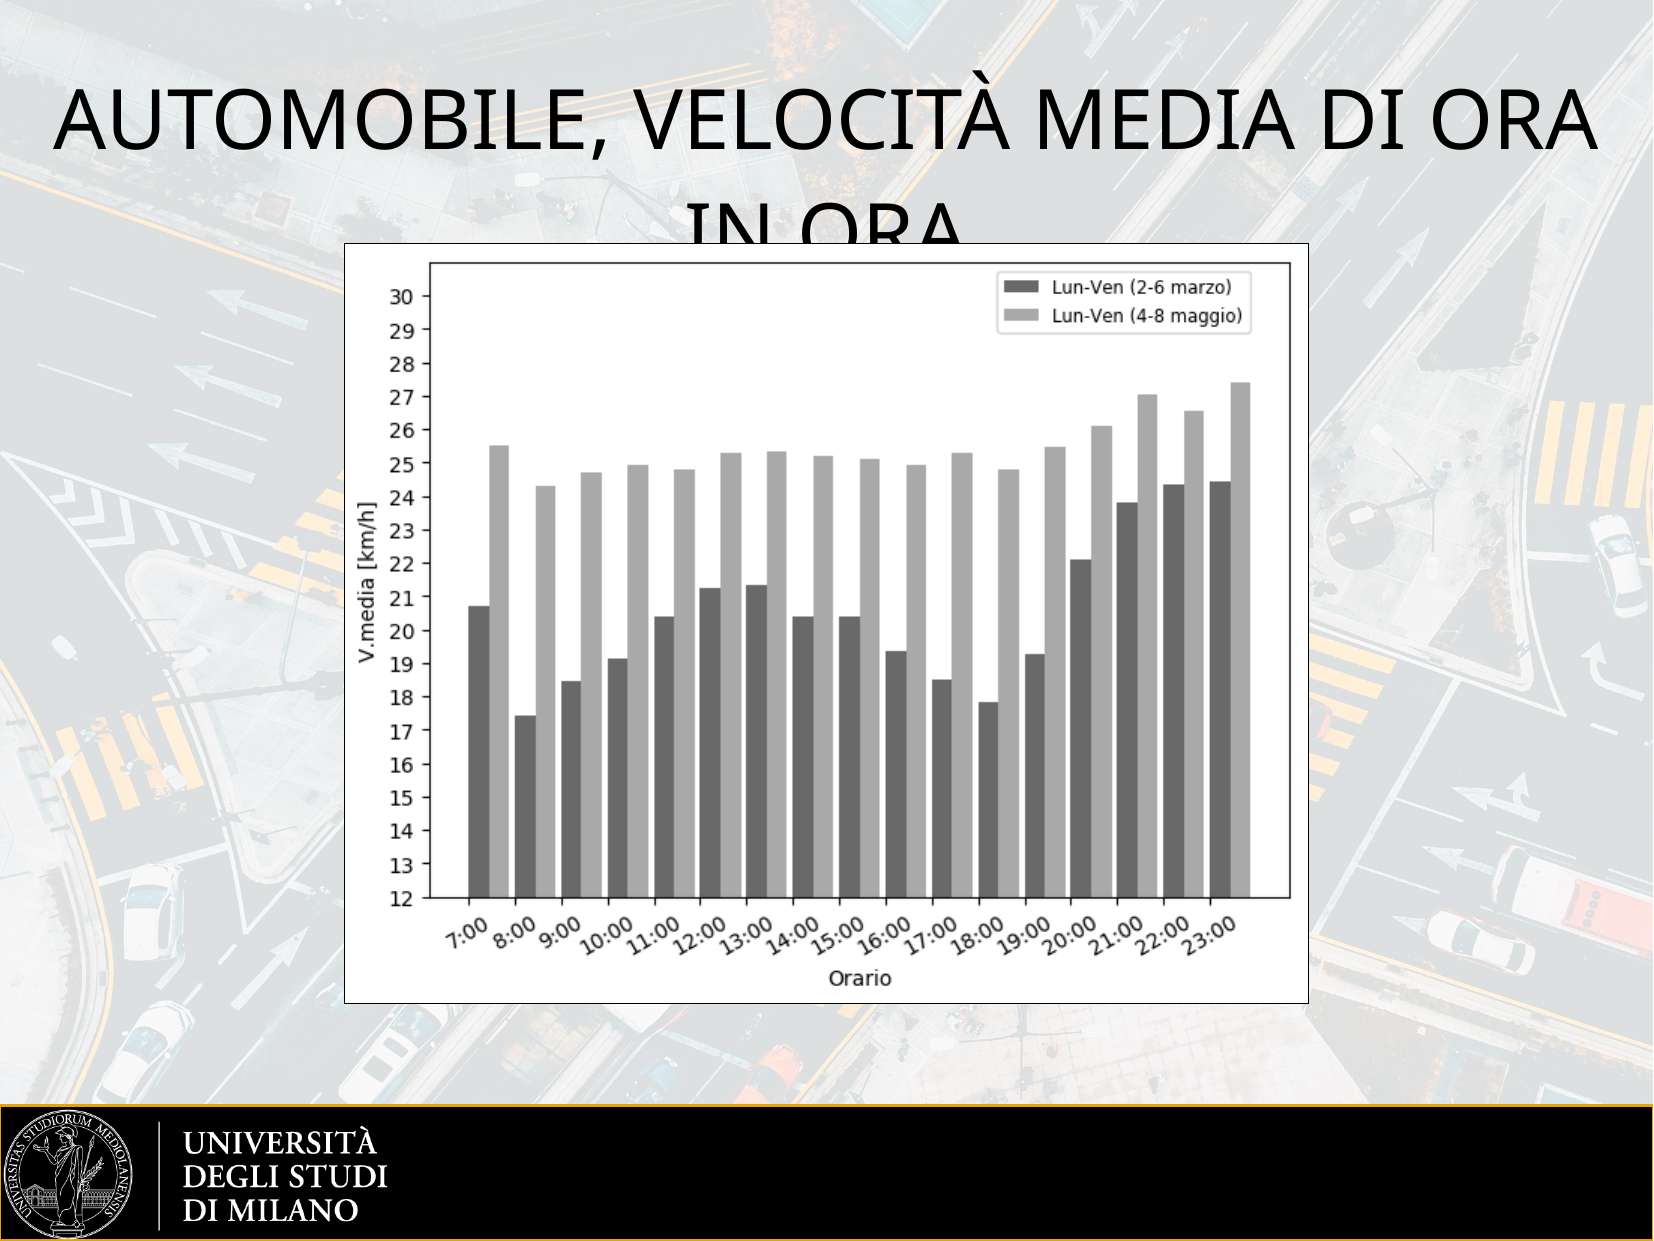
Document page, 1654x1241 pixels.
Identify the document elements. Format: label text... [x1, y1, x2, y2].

text_box [0, 1105, 1653, 1241]
picture [344, 243, 1309, 1004]
picture [0, 1106, 391, 1241]
text_box AUTOMOBILE, VELOCITÀ MEDIA DI ORA IN ORA [11, 53, 1642, 288]
